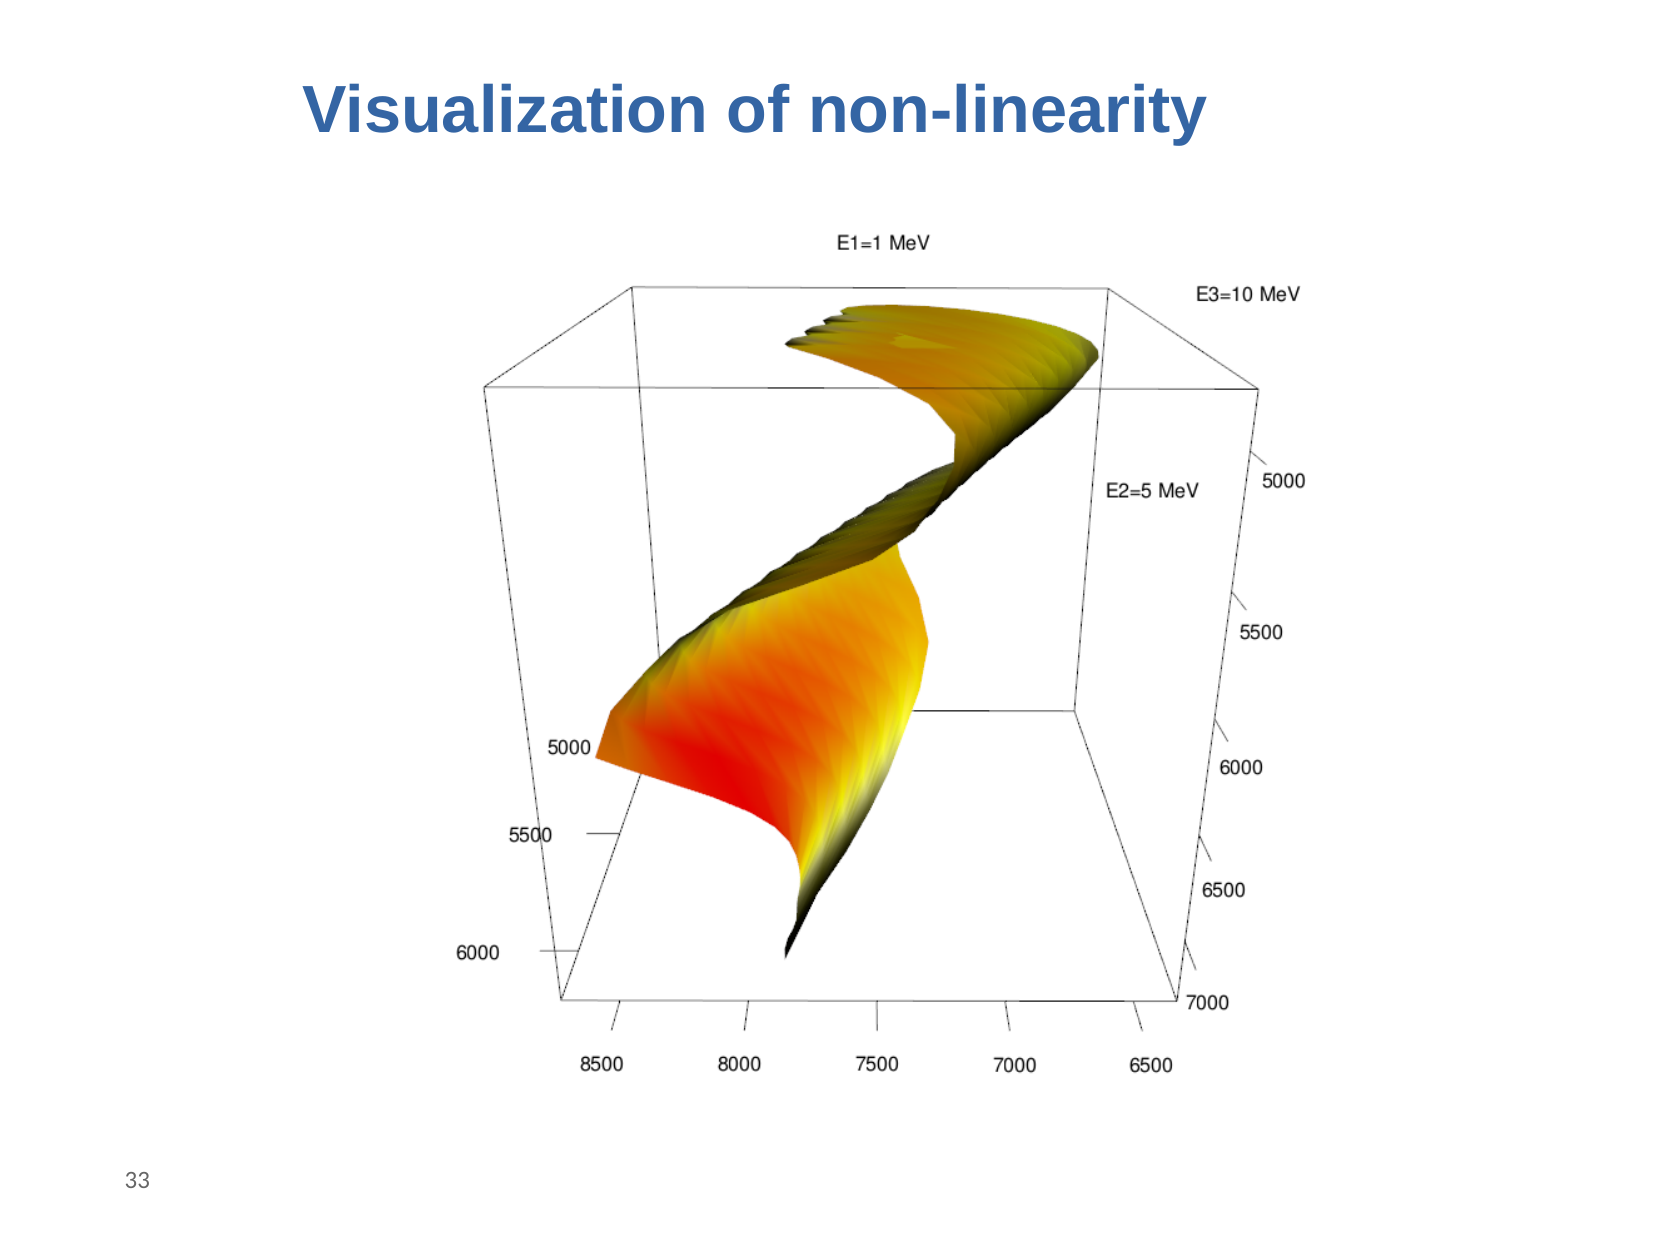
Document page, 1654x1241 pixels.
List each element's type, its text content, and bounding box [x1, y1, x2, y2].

title Visualization of non-linearity [147, 5, 1365, 213]
picture [425, 216, 1321, 1087]
